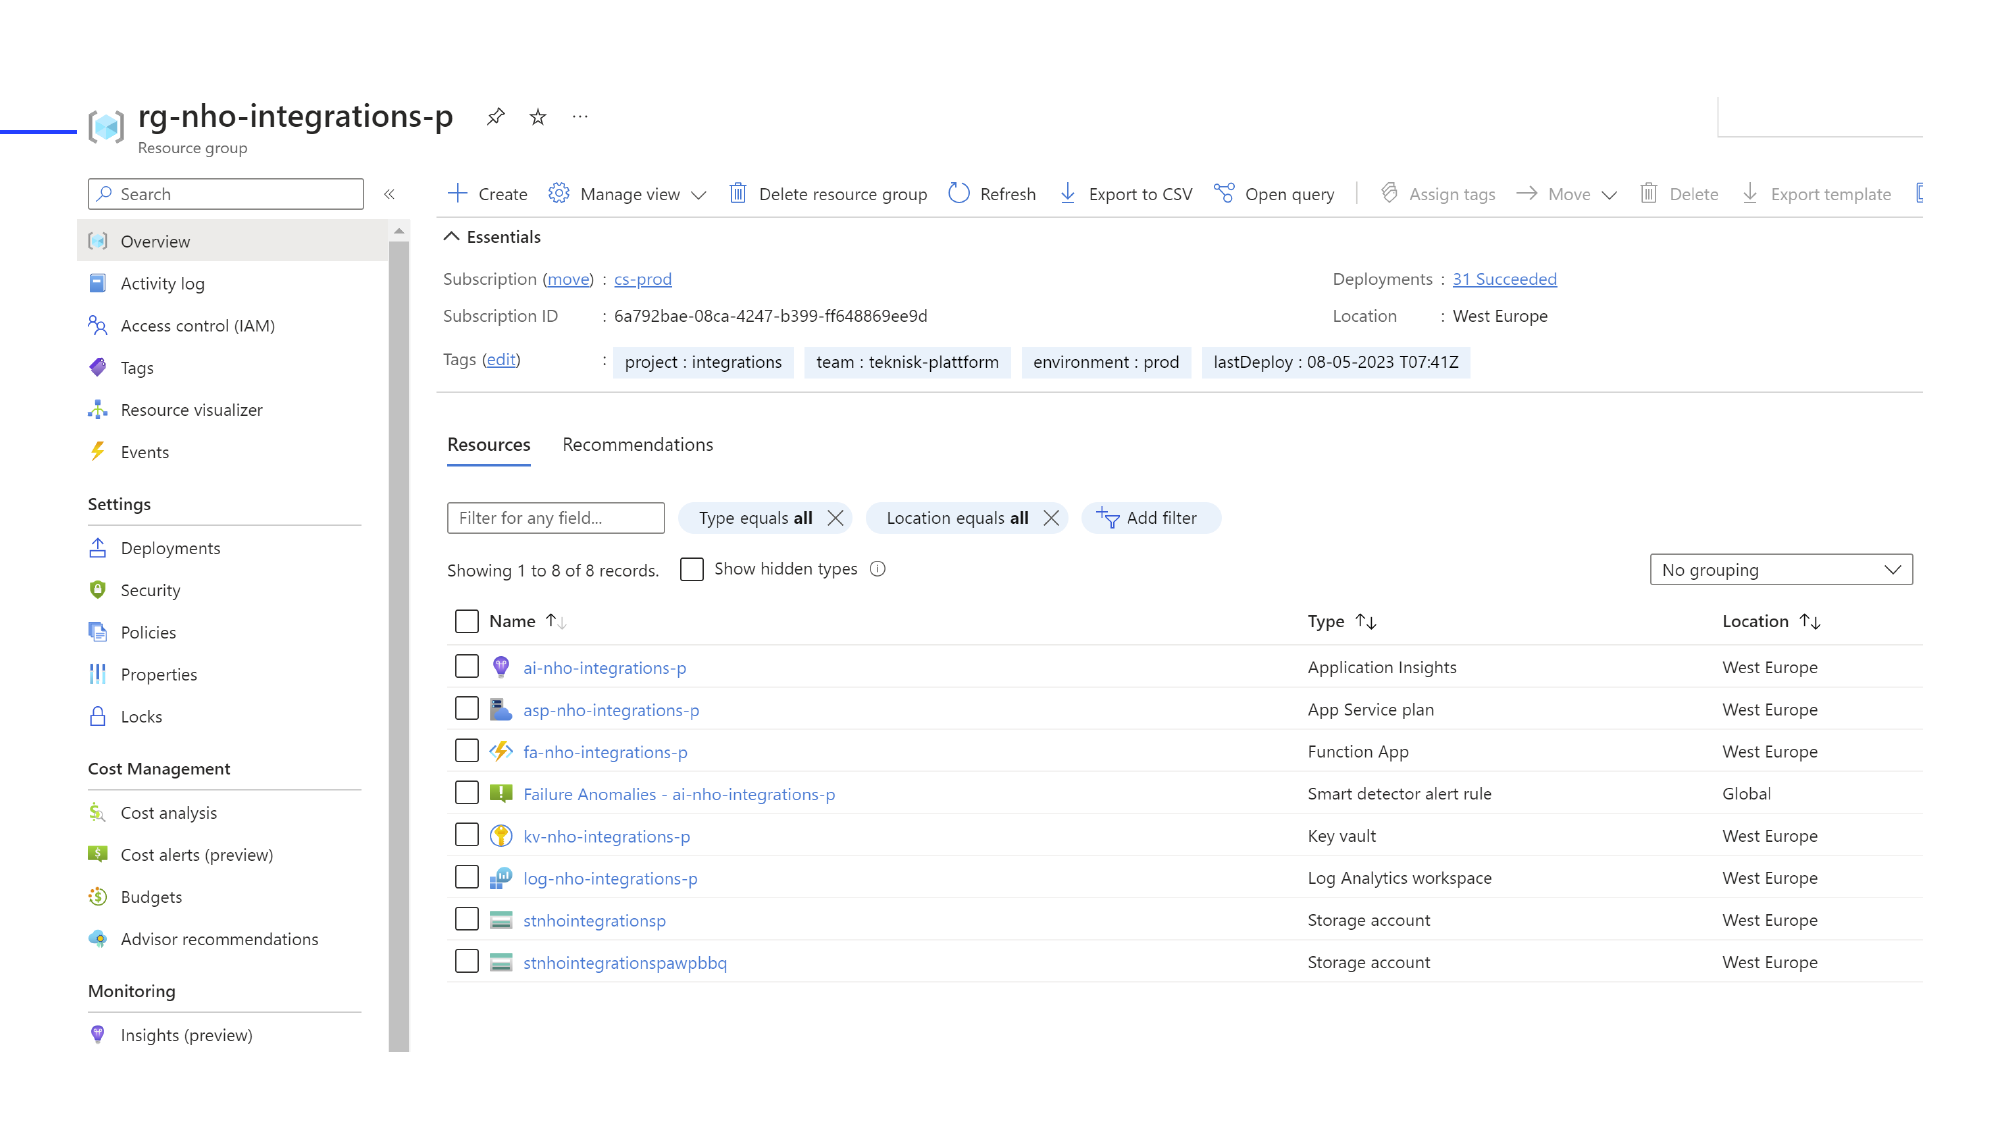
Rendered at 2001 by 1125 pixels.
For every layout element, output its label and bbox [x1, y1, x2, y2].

picture [77, 97, 1923, 1052]
